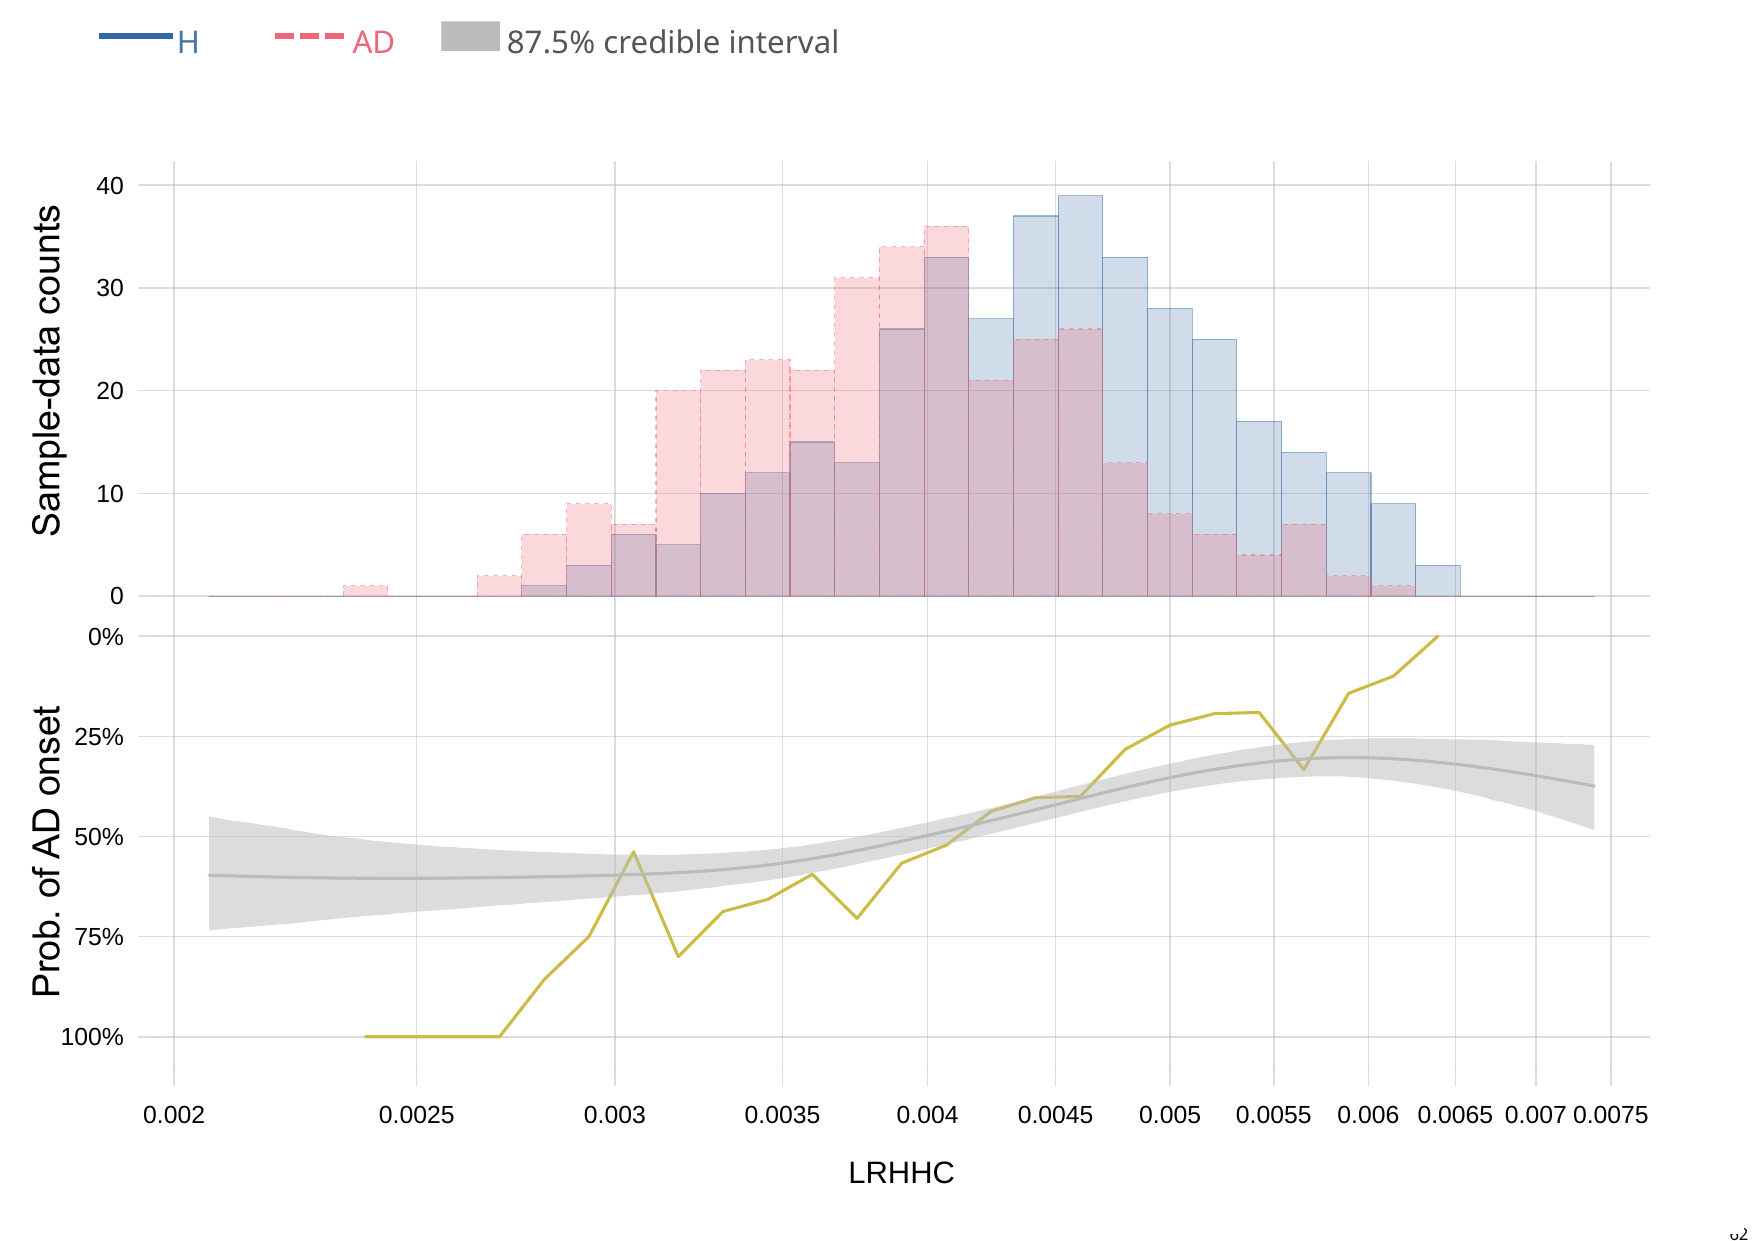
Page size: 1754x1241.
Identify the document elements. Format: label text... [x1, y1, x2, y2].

text_box H [162, 13, 250, 60]
text_box Prob. of AD onset Sample-data counts [18, 189, 75, 1014]
text_box 87.5% credible interval [492, 13, 840, 60]
text_box AD [337, 13, 413, 60]
picture [9, 6, 1745, 1234]
text_box [441, 21, 492, 51]
